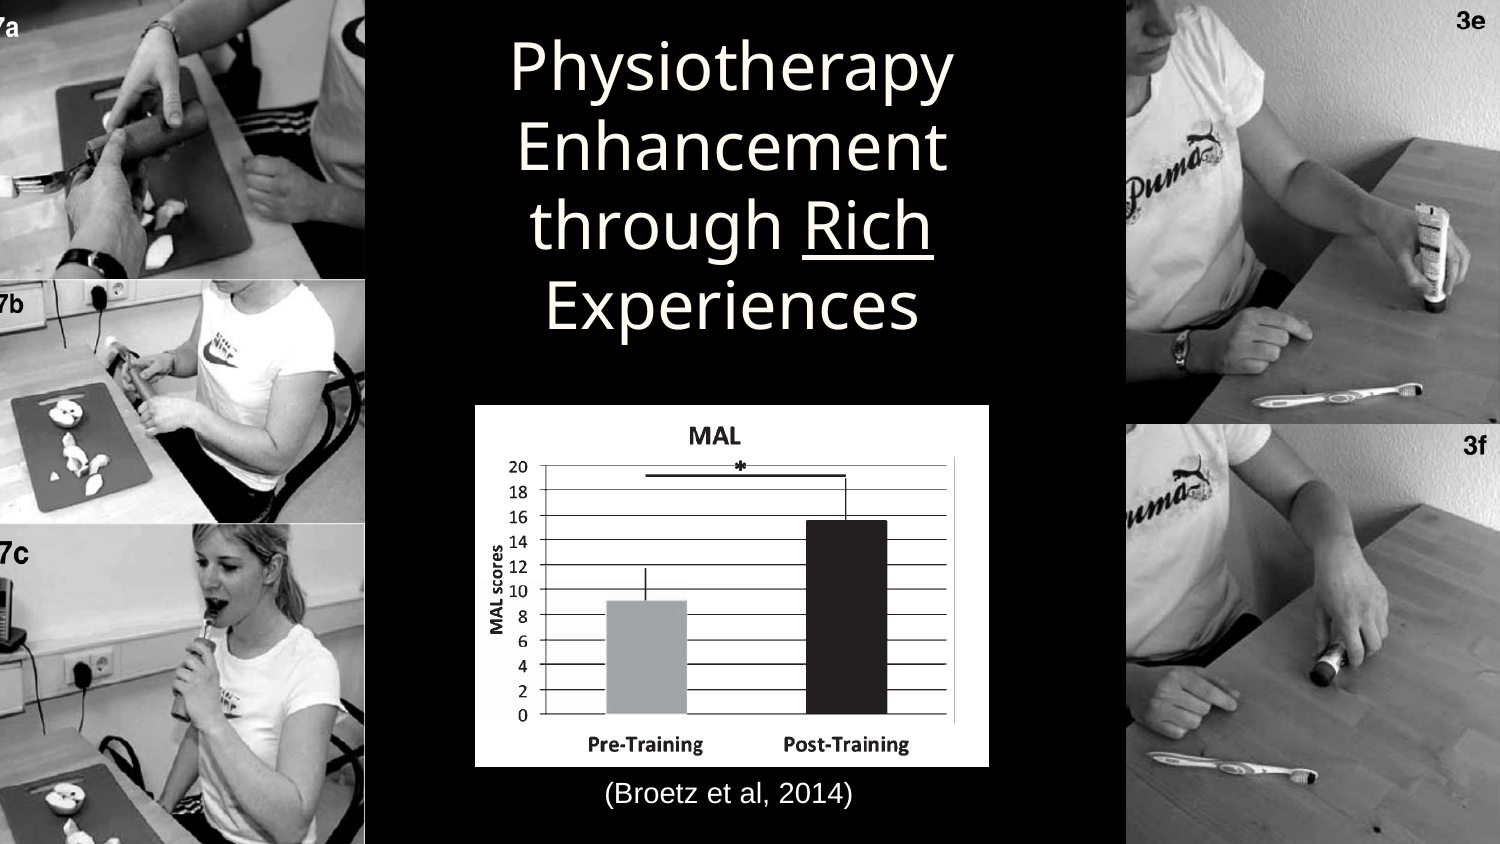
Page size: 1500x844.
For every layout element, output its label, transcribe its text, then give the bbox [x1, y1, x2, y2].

picture [0, 0, 365, 844]
picture [1126, 0, 1500, 844]
text_box (Broetz et al, 2014) [589, 759, 875, 826]
picture [475, 405, 989, 768]
title Physiotherapy Enhancement through Rich Experiences [382, 72, 1082, 359]
